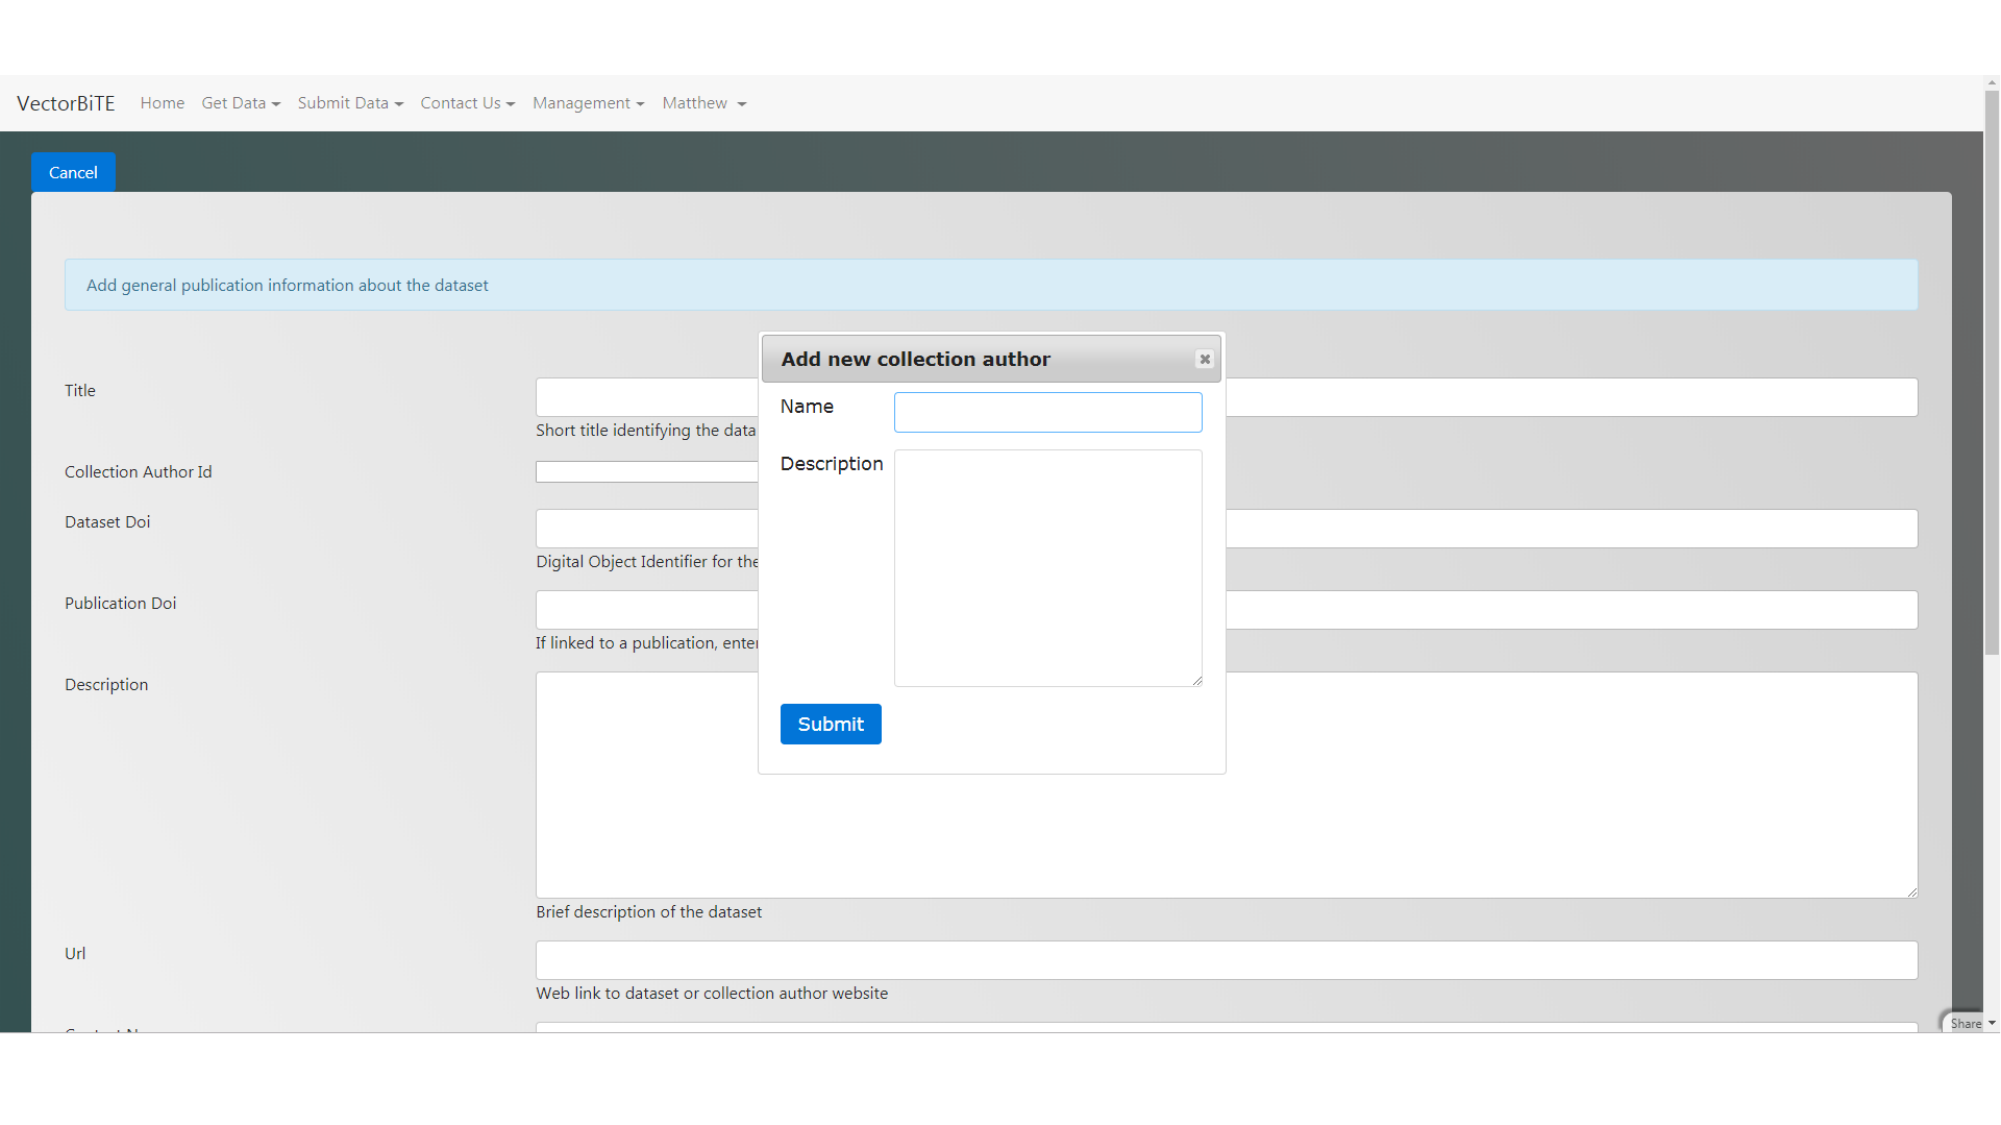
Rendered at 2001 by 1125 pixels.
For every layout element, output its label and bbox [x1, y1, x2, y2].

picture [0, 75, 2000, 1034]
